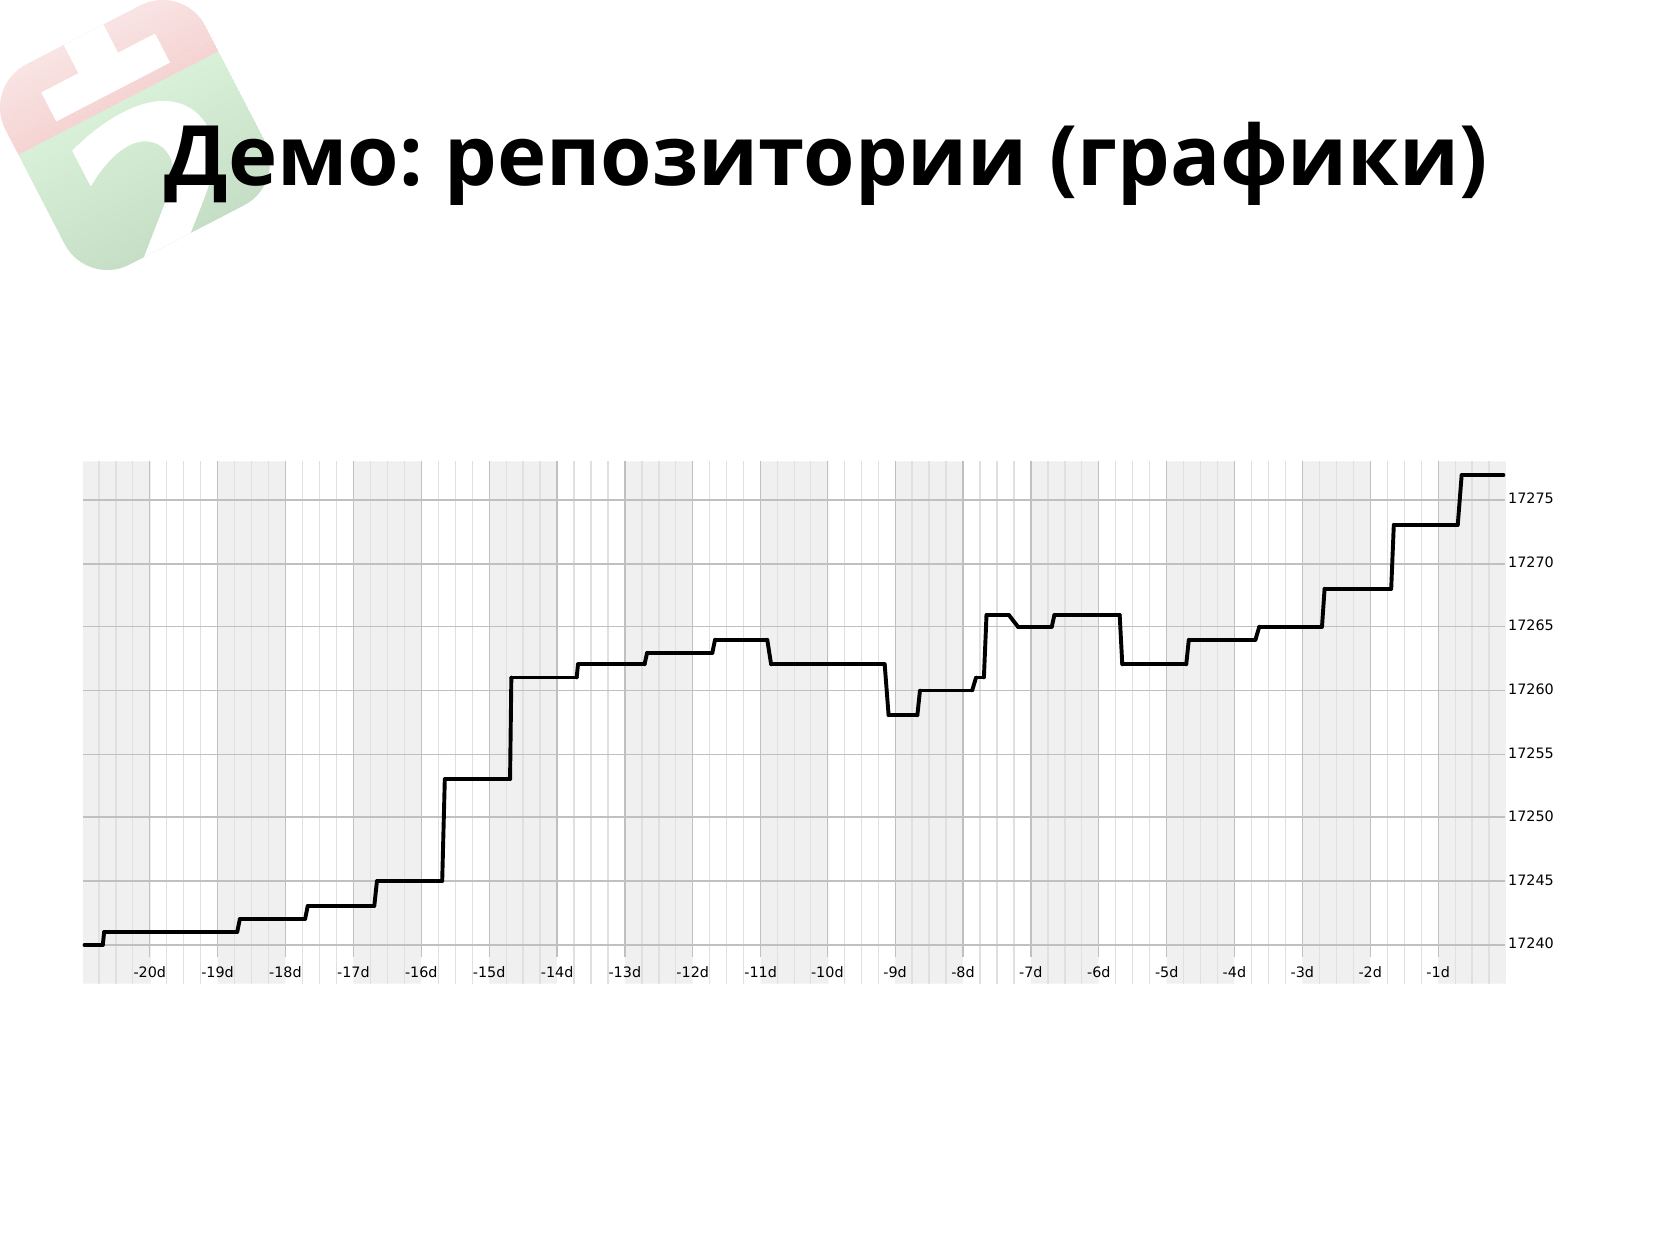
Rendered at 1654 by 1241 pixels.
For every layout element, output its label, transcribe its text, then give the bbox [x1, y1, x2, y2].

picture [82, 461, 1571, 984]
title Демо: репозитории (графики) [82, 49, 1571, 257]
